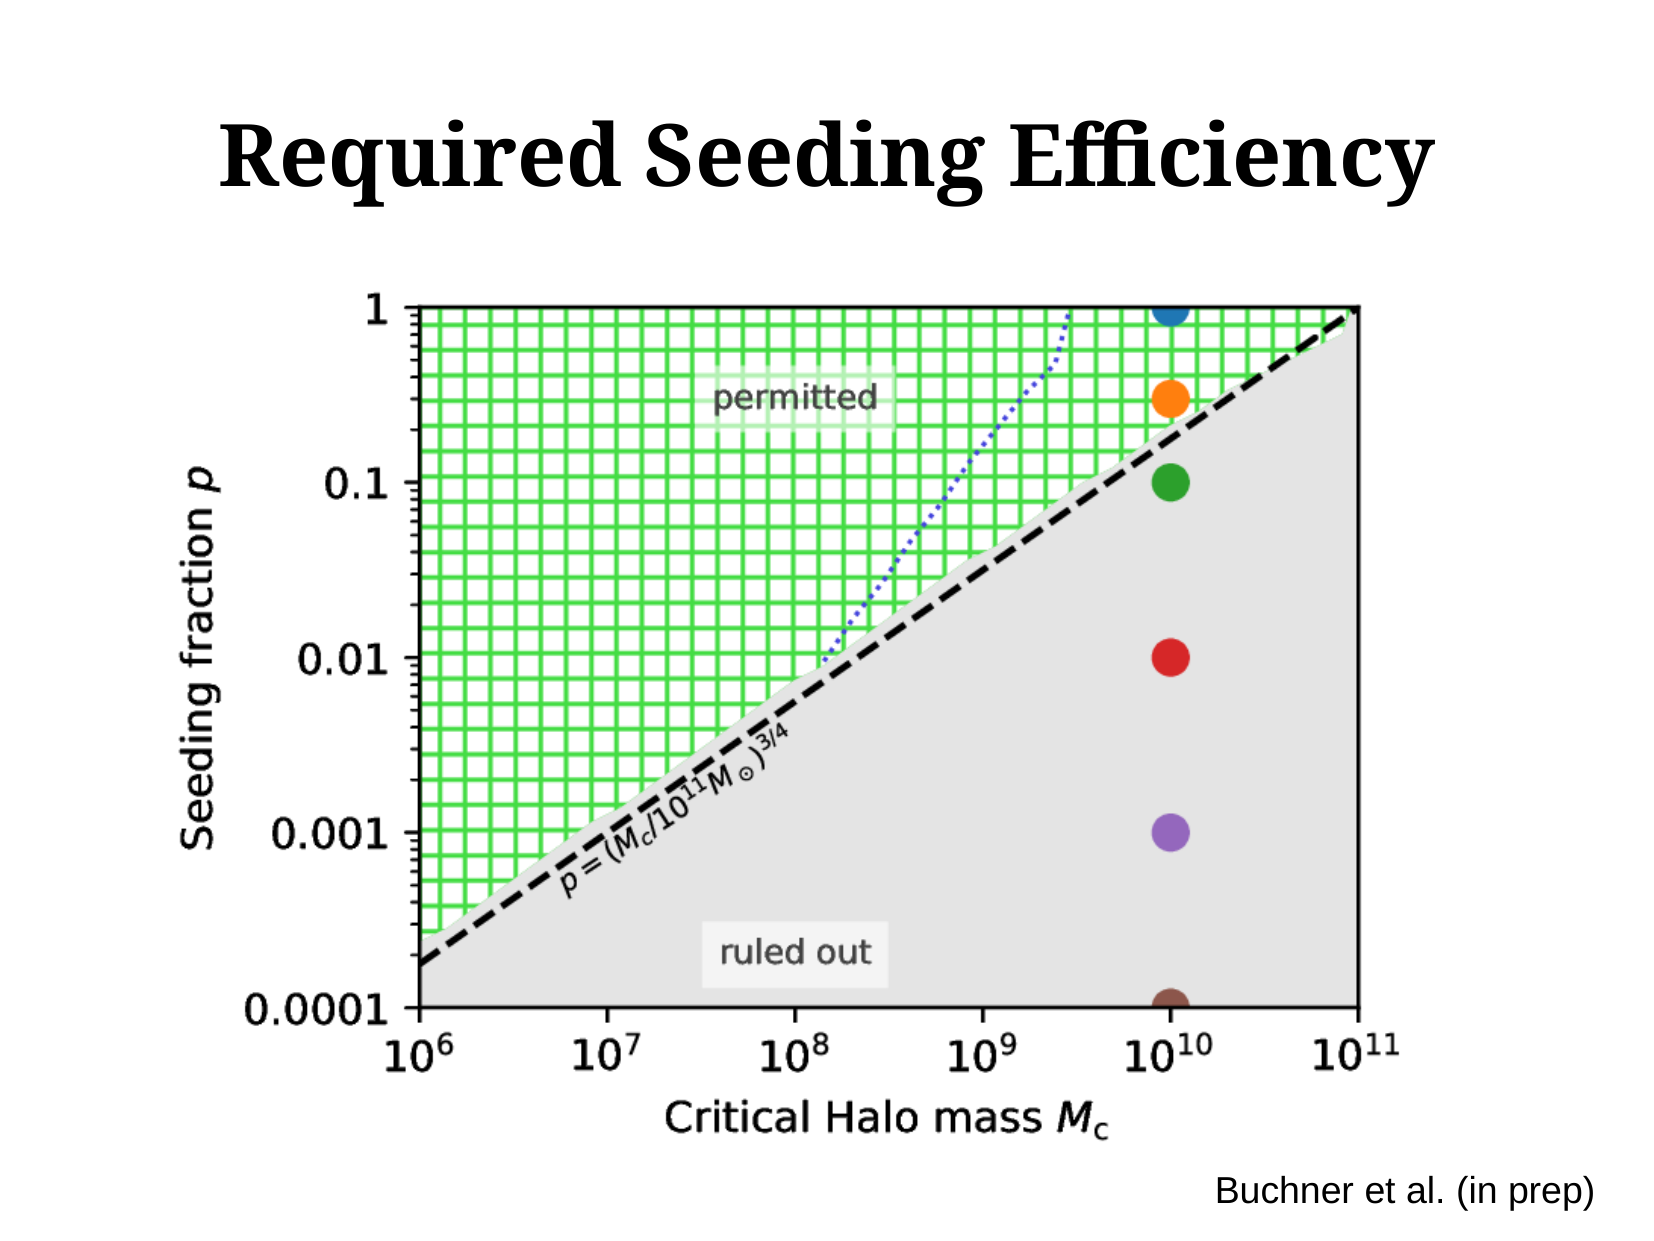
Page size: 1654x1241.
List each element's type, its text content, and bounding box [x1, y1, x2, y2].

text_box Buchner et al. (in prep) [1200, 1162, 1613, 1220]
title Required Seeding Efficiency [82, 49, 1571, 257]
picture [150, 262, 1437, 1173]
